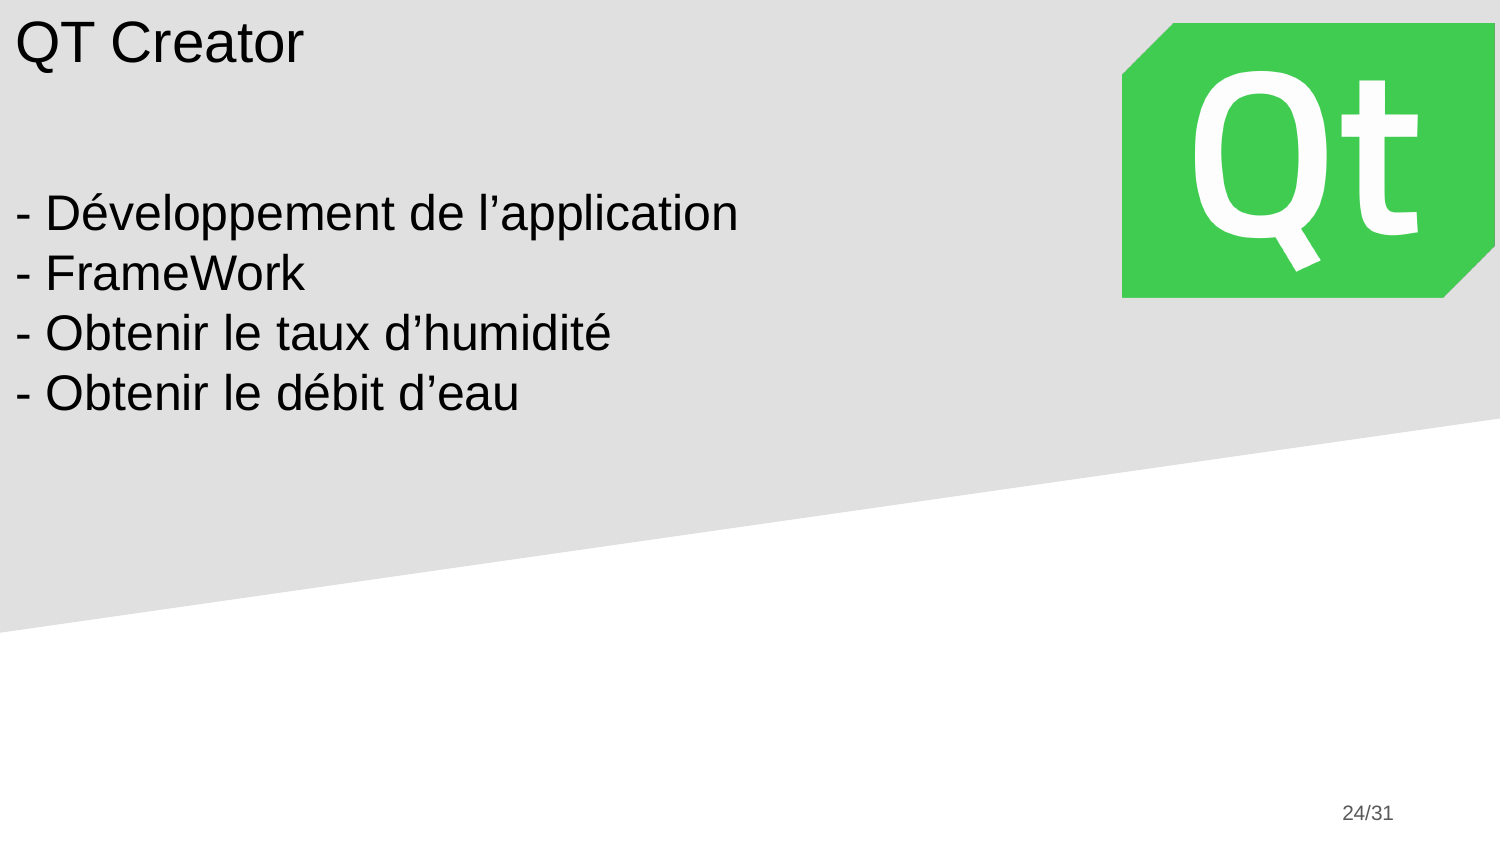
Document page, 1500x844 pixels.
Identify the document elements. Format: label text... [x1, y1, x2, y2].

slide_number <numéro>/31 [1111, 483, 1409, 844]
title - Développement de l’application - FrameWork - Obtenir le taux d’humidité - Obtenir le débit d’eau [0, 165, 1111, 844]
picture [1122, 23, 1495, 298]
title QT Creator [0, 0, 1398, 83]
